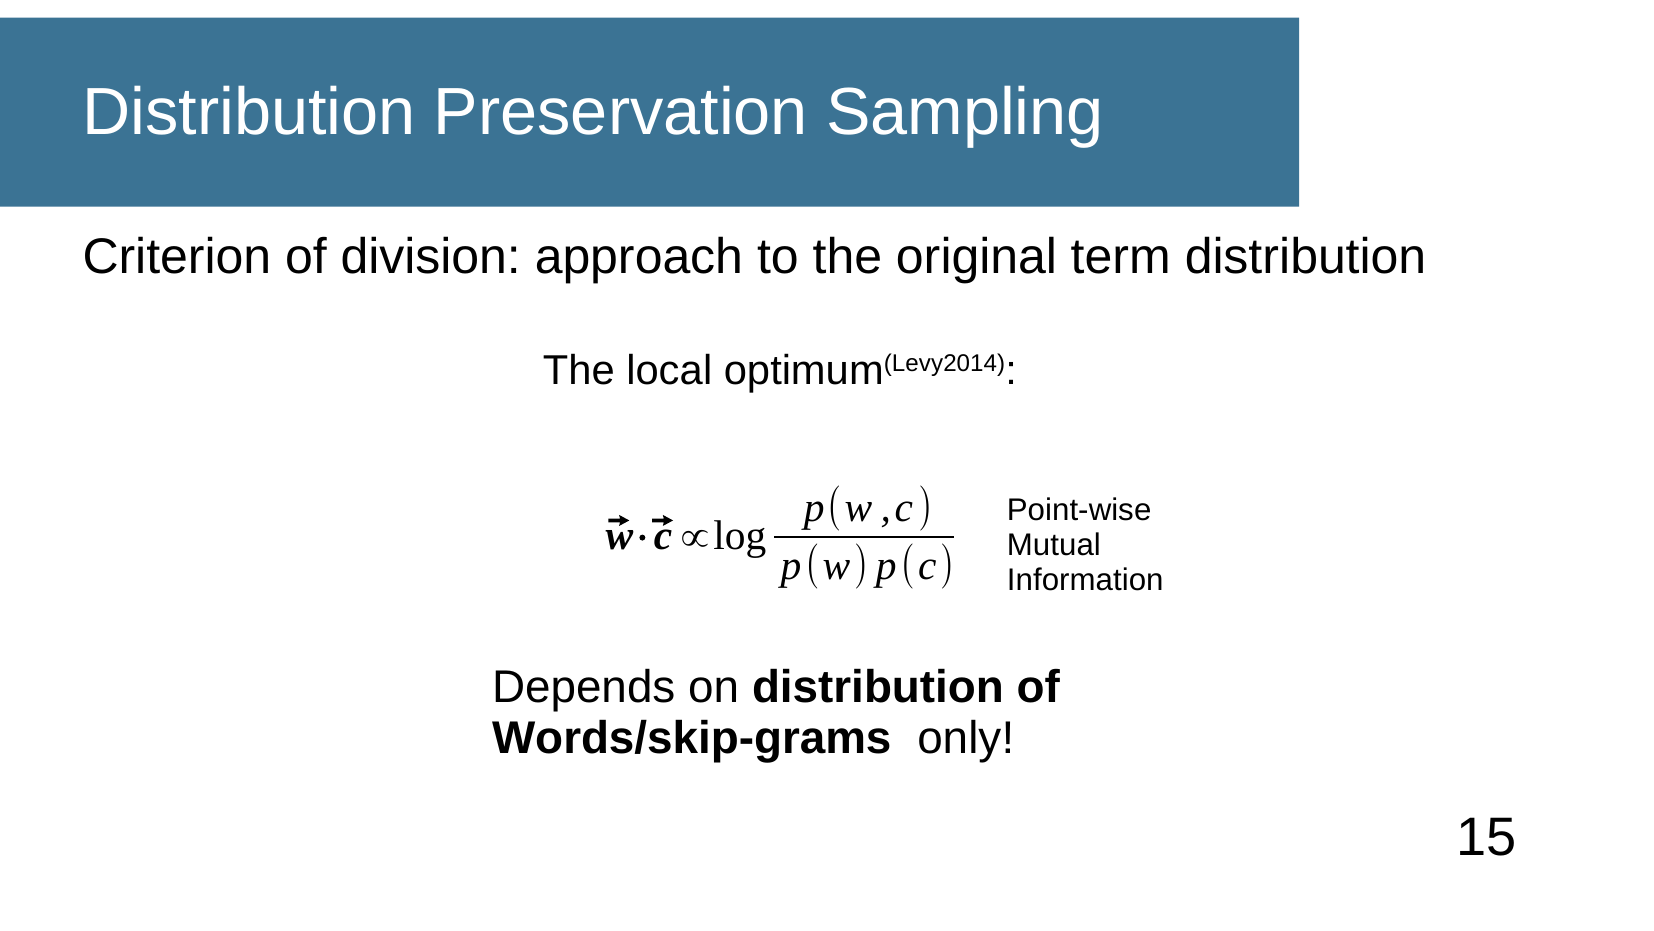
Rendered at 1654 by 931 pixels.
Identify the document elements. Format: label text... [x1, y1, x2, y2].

text_box The local optimum(Levy2014): [528, 340, 1032, 402]
list Criterion of division: approach to the original term distribution [82, 224, 1571, 764]
text_box Depends on distribution of Words/skip-grams only! [477, 654, 1083, 772]
title Distribution Preservation Sampling [82, 35, 1234, 189]
chart [597, 483, 963, 591]
text_box Point-wise Mutual Information [992, 485, 1180, 605]
